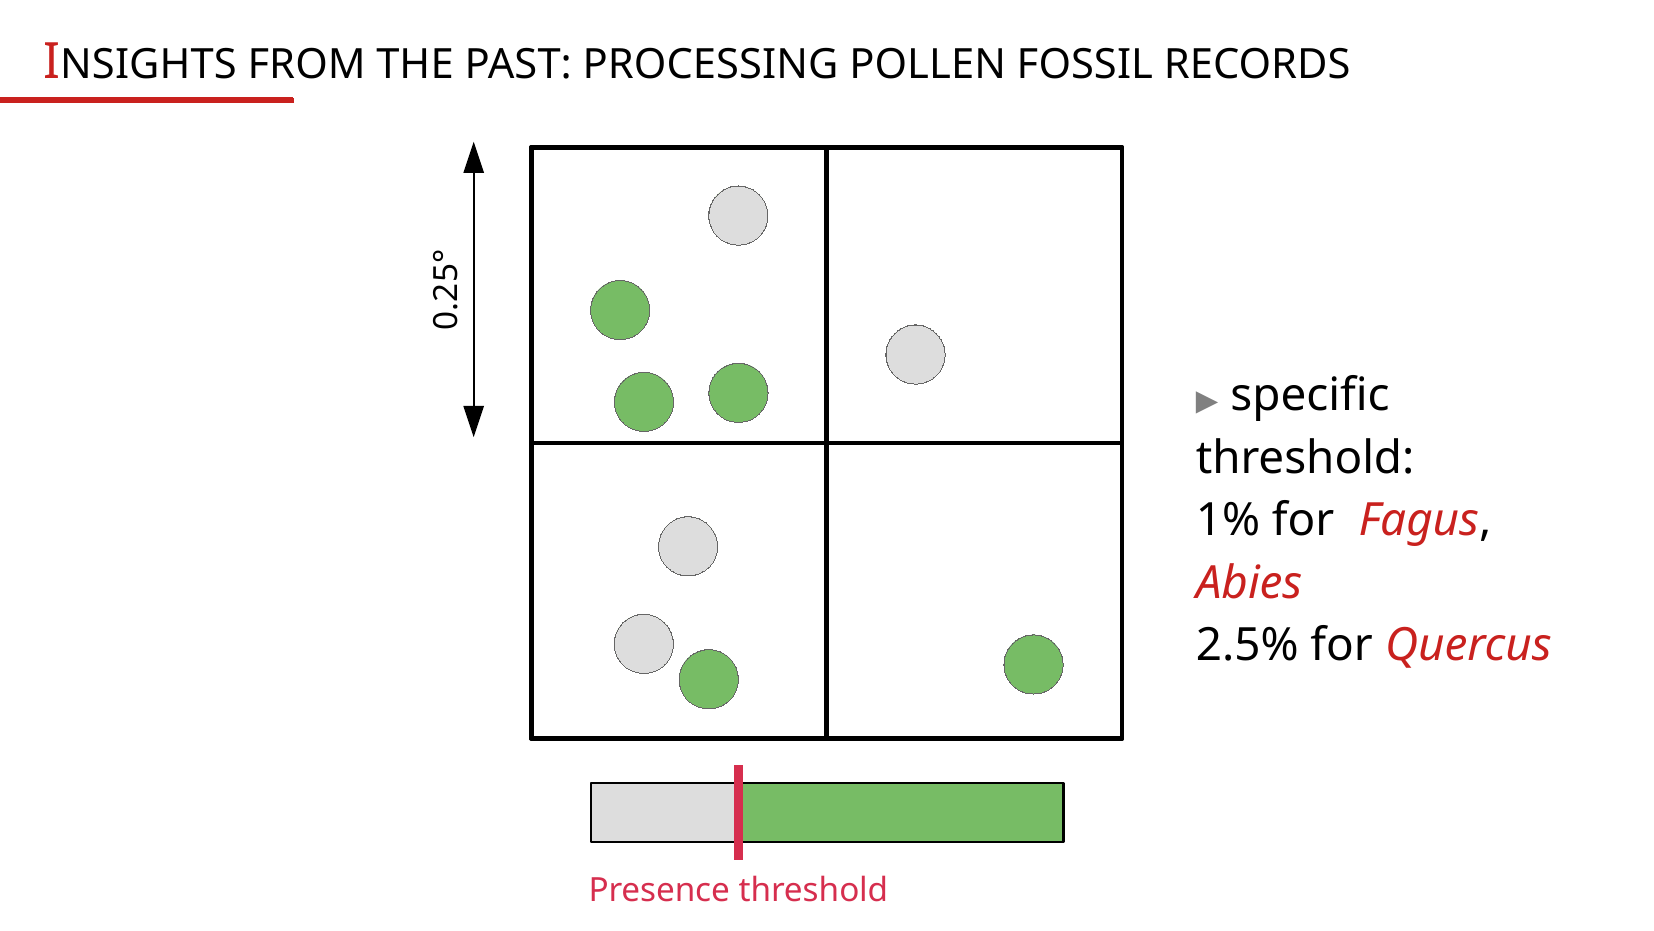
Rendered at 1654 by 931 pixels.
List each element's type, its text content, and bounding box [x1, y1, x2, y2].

text_box [708, 185, 768, 246]
text_box ▶ specific threshold: 1% for Fagus, Abies 2.5% for Quercus [1181, 354, 1625, 557]
text_box [679, 649, 739, 709]
text_box 0.25° [414, 171, 475, 408]
text_box [614, 614, 674, 674]
text_box [1003, 634, 1064, 695]
text_box [590, 280, 650, 340]
text_box [591, 783, 734, 843]
text_box [885, 324, 946, 385]
text_box INSIGHTS FROM THE PAST: PROCESSING POLLEN FOSSIL RECORDS [28, 0, 1623, 119]
text_box Presence threshold [502, 858, 975, 919]
text_box [708, 363, 769, 423]
text_box [614, 372, 674, 432]
text_box [743, 783, 1064, 843]
text_box [658, 516, 718, 576]
